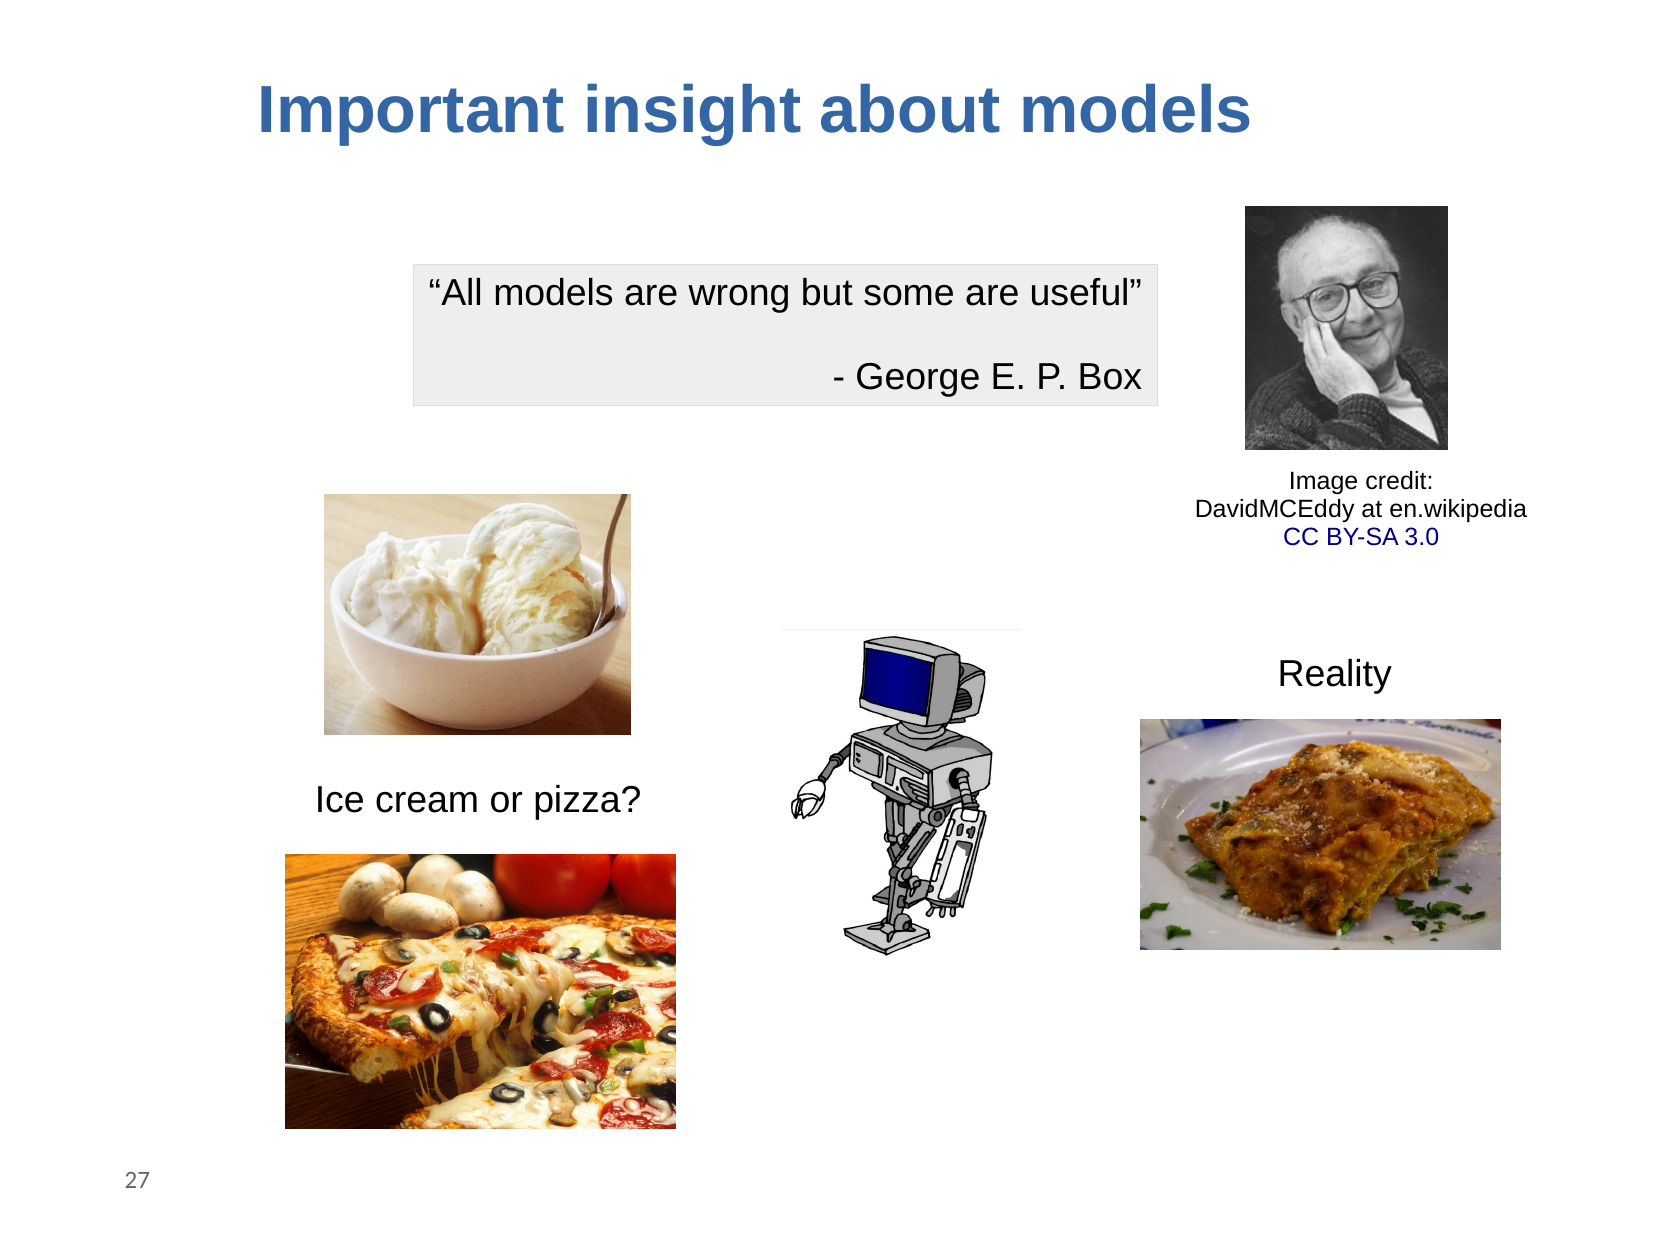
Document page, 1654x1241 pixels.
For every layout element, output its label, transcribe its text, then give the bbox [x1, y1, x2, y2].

picture [781, 629, 1021, 961]
text_box “All models are wrong but some are useful” - George E. P. Box [413, 264, 1158, 406]
picture [1140, 719, 1501, 950]
picture [324, 494, 631, 736]
picture [1245, 206, 1448, 451]
picture [285, 854, 676, 1129]
text_box Image credit: DavidMCEddy at en.wikipedia CC BY-SA 3.0 [1180, 459, 1543, 559]
title Important insight about models [147, 5, 1365, 213]
text_box Ice cream or pizza? [300, 771, 661, 829]
text_box Reality [1263, 645, 1407, 702]
